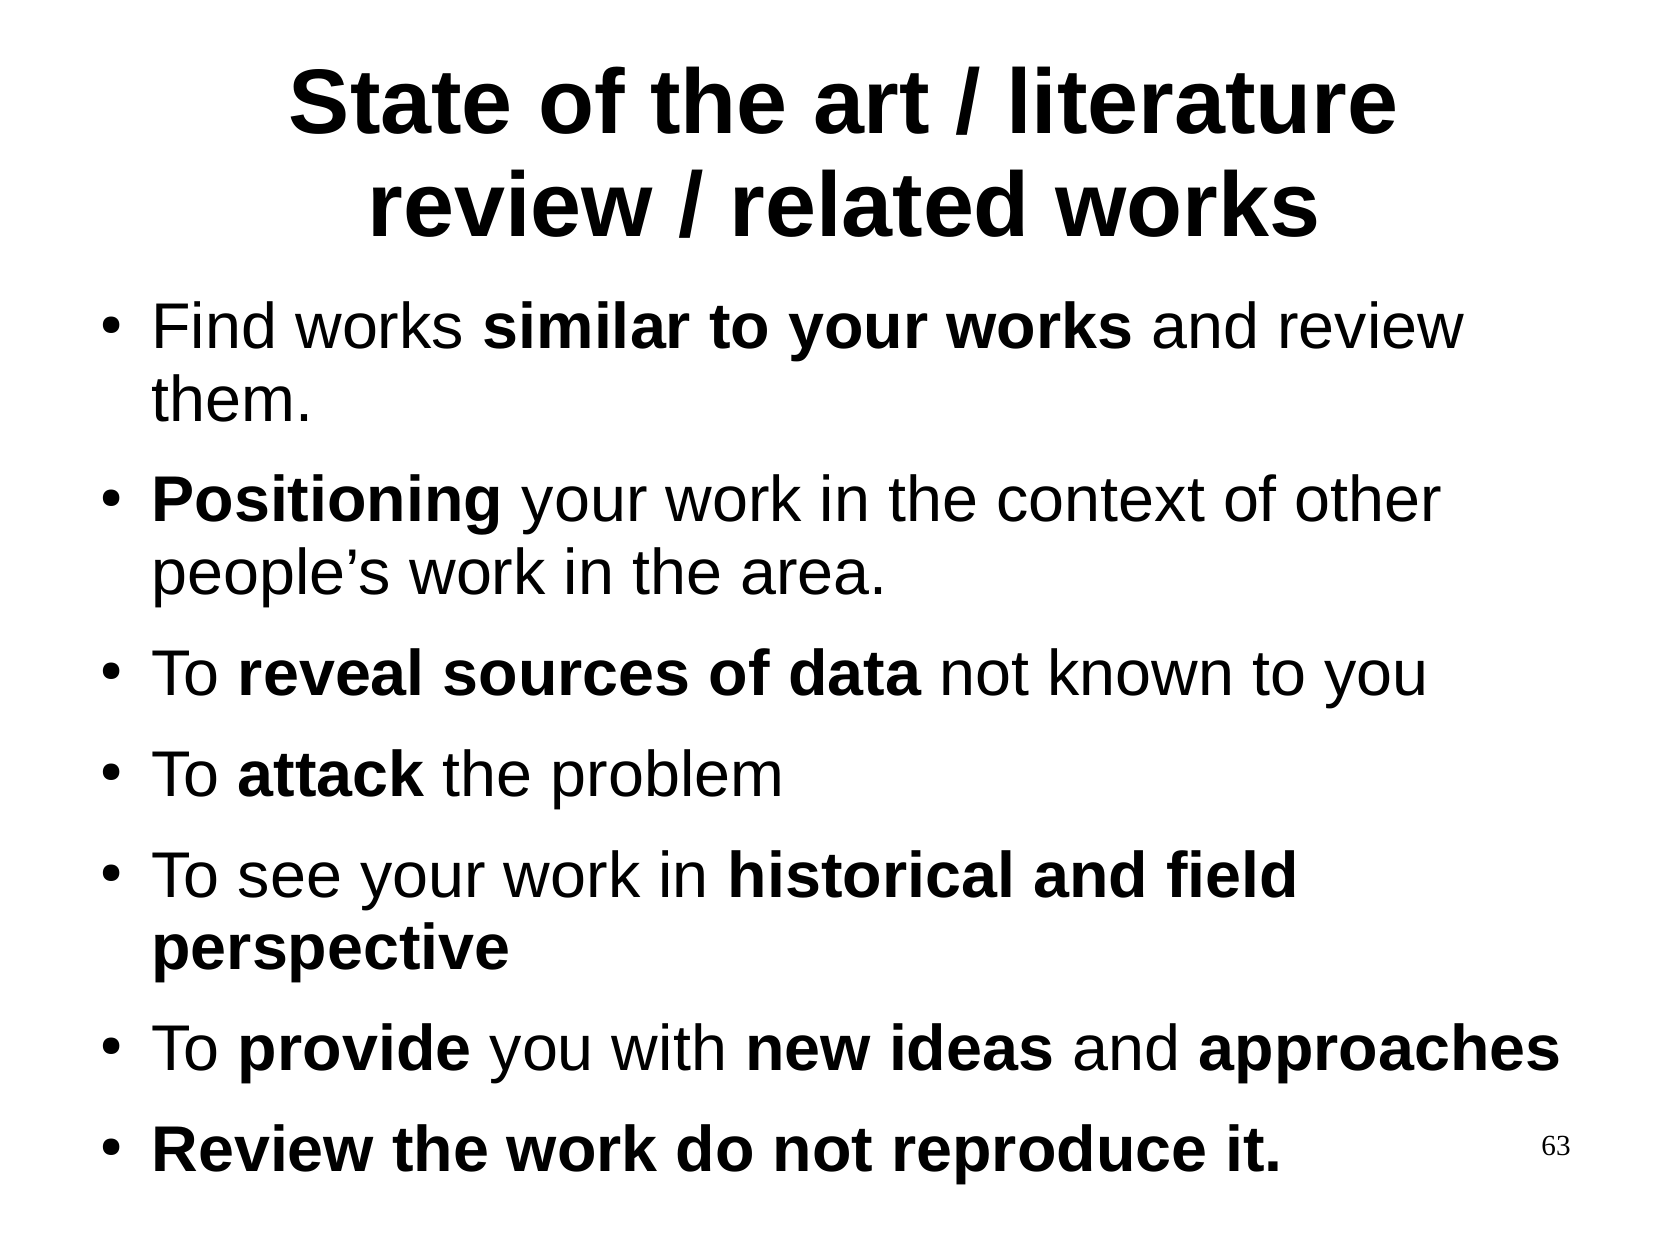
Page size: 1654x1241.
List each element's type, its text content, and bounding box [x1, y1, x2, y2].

title State of the art / literature review / related works [82, 0, 1571, 290]
list Find works similar to your works and review them. Positioning your work in the context of other people’s work in the area. To reveal sources of data not known to you To attack the problem To see your work in historical and field perspective To provide you with new ideas and approaches Review the work do not reproduce it. [82, 290, 1606, 1186]
